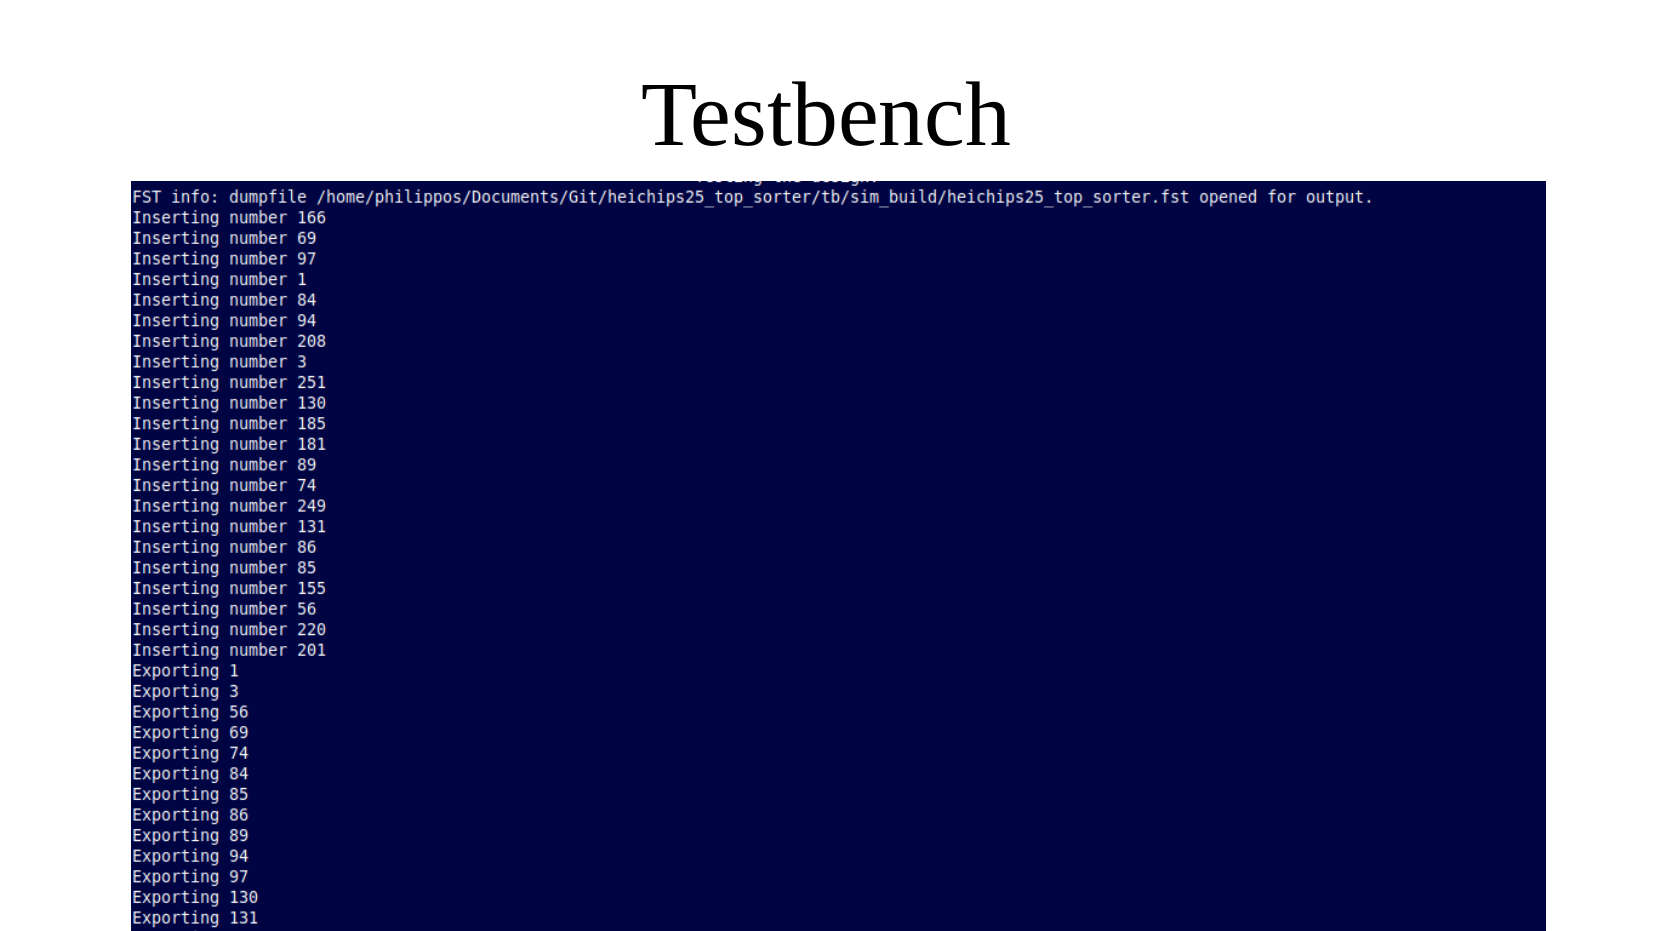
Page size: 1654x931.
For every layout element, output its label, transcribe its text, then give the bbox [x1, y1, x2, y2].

title Testbench [82, 37, 1571, 193]
picture [131, 181, 1546, 931]
